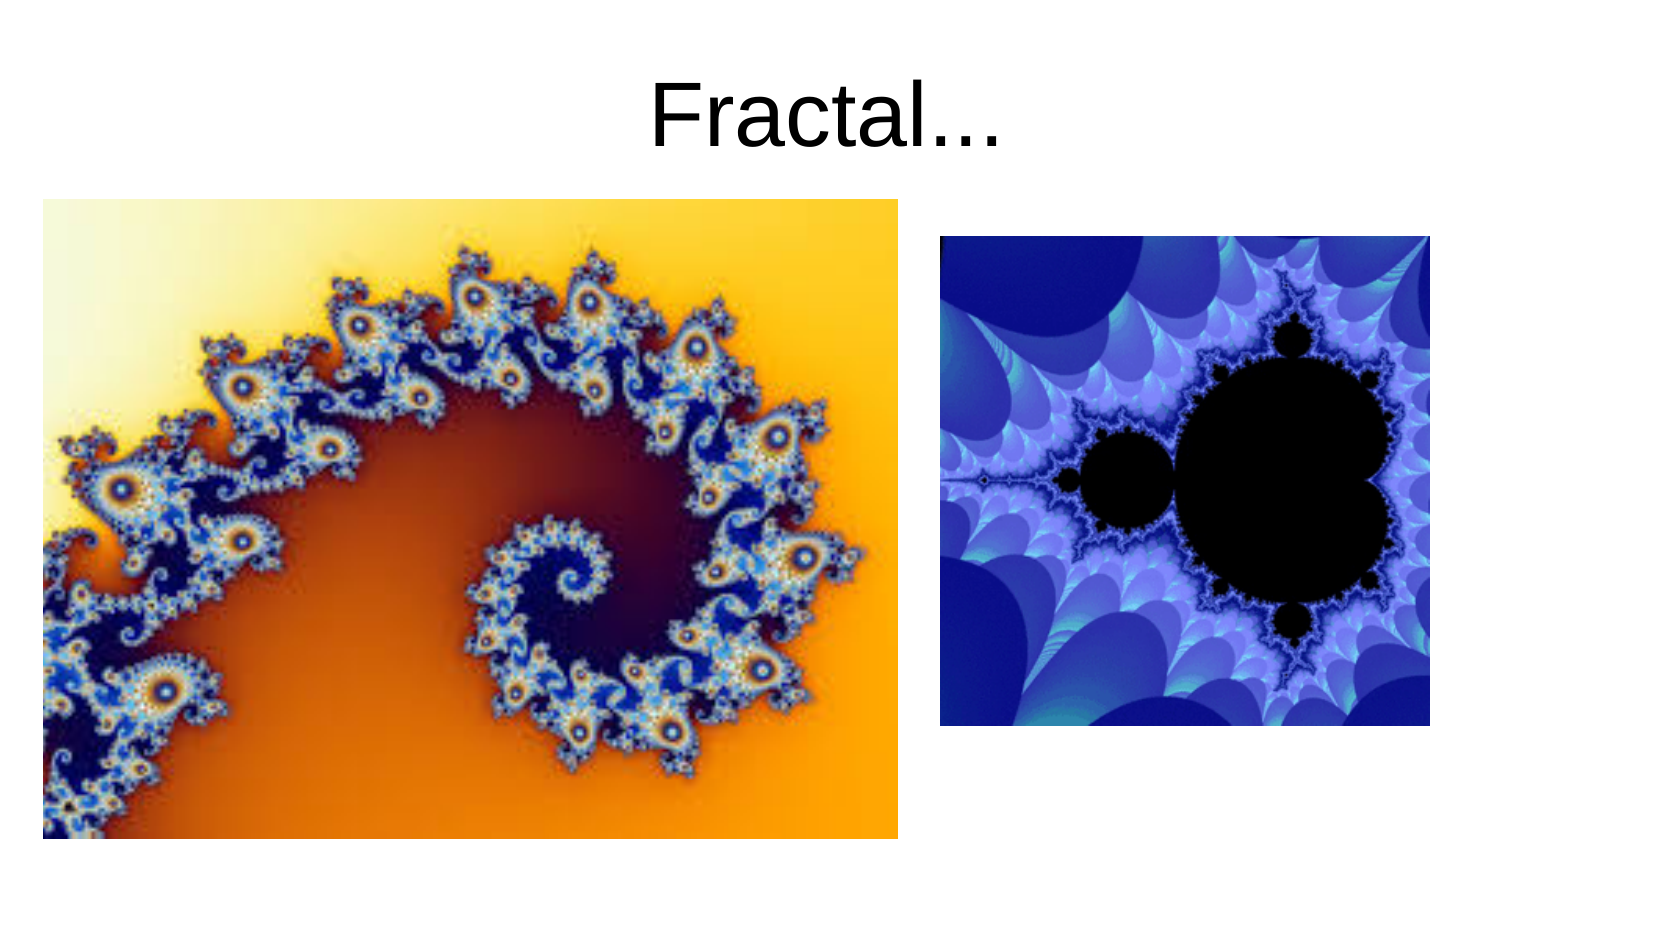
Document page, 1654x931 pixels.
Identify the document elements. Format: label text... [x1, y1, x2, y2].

picture [940, 236, 1430, 726]
picture [43, 199, 898, 839]
title Fractal... [82, 37, 1571, 193]
